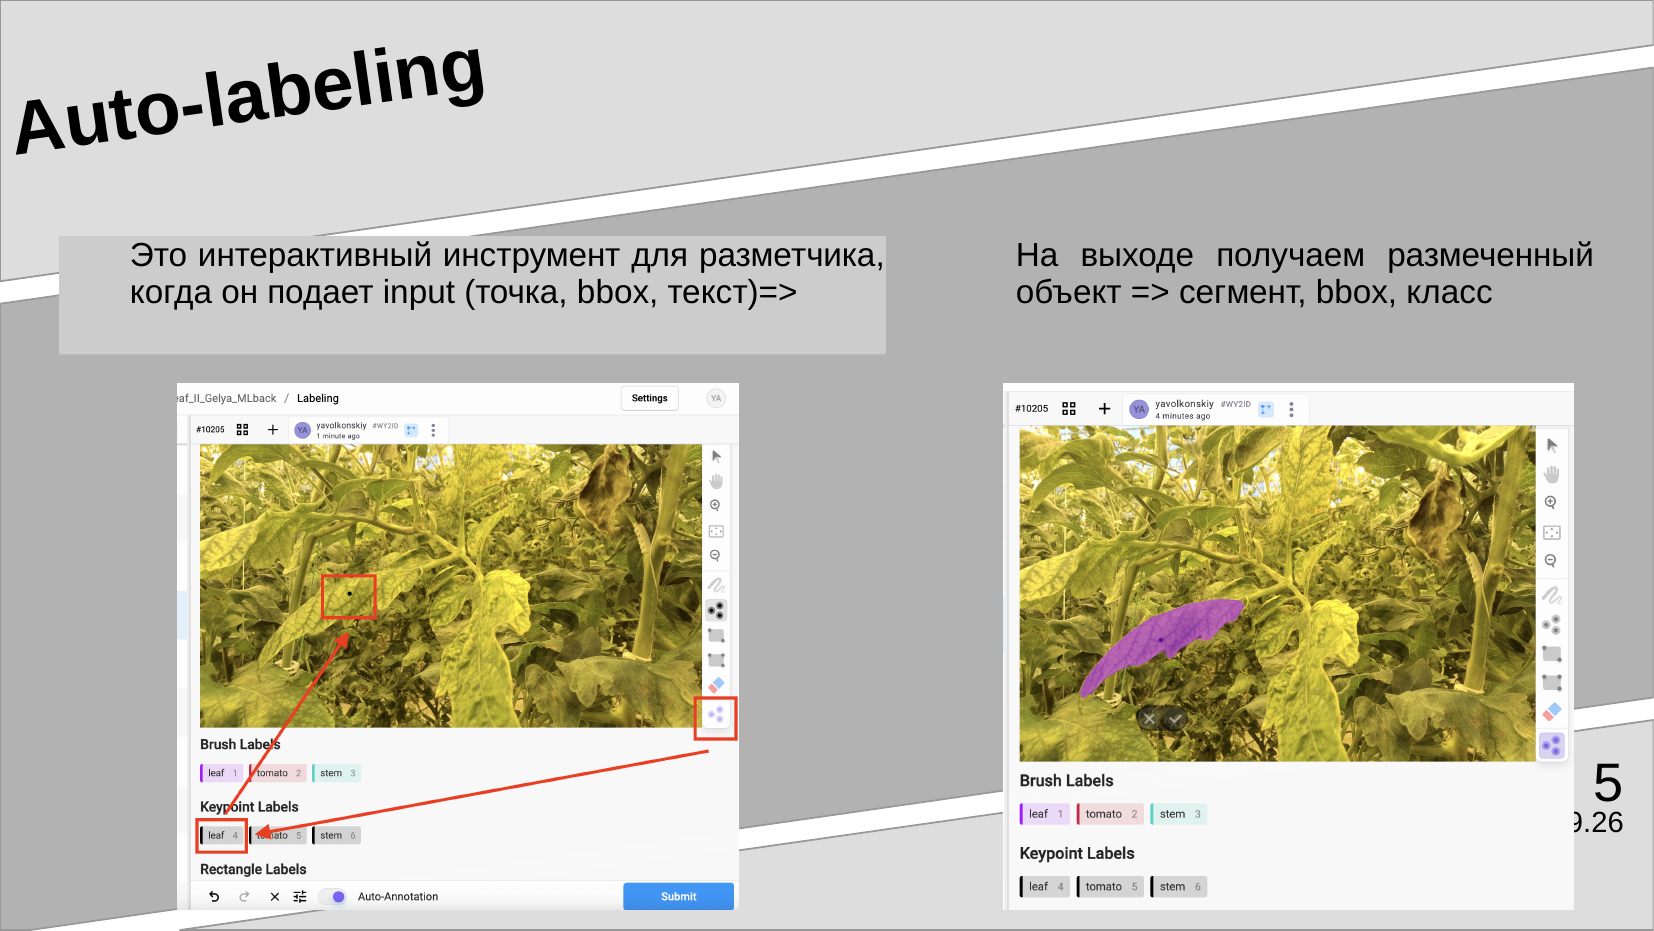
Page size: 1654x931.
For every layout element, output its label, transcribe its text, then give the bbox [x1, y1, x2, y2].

picture [1003, 383, 1574, 910]
title Auto-labeling [0, 0, 497, 207]
list На выходе получаем размеченный объект => сегмент, bbox, класс [944, 236, 1595, 355]
list Это интерактивный инструмент для разметчика, когда он подает input (точка, bbox, текст)=> [59, 236, 886, 355]
picture [177, 383, 739, 910]
